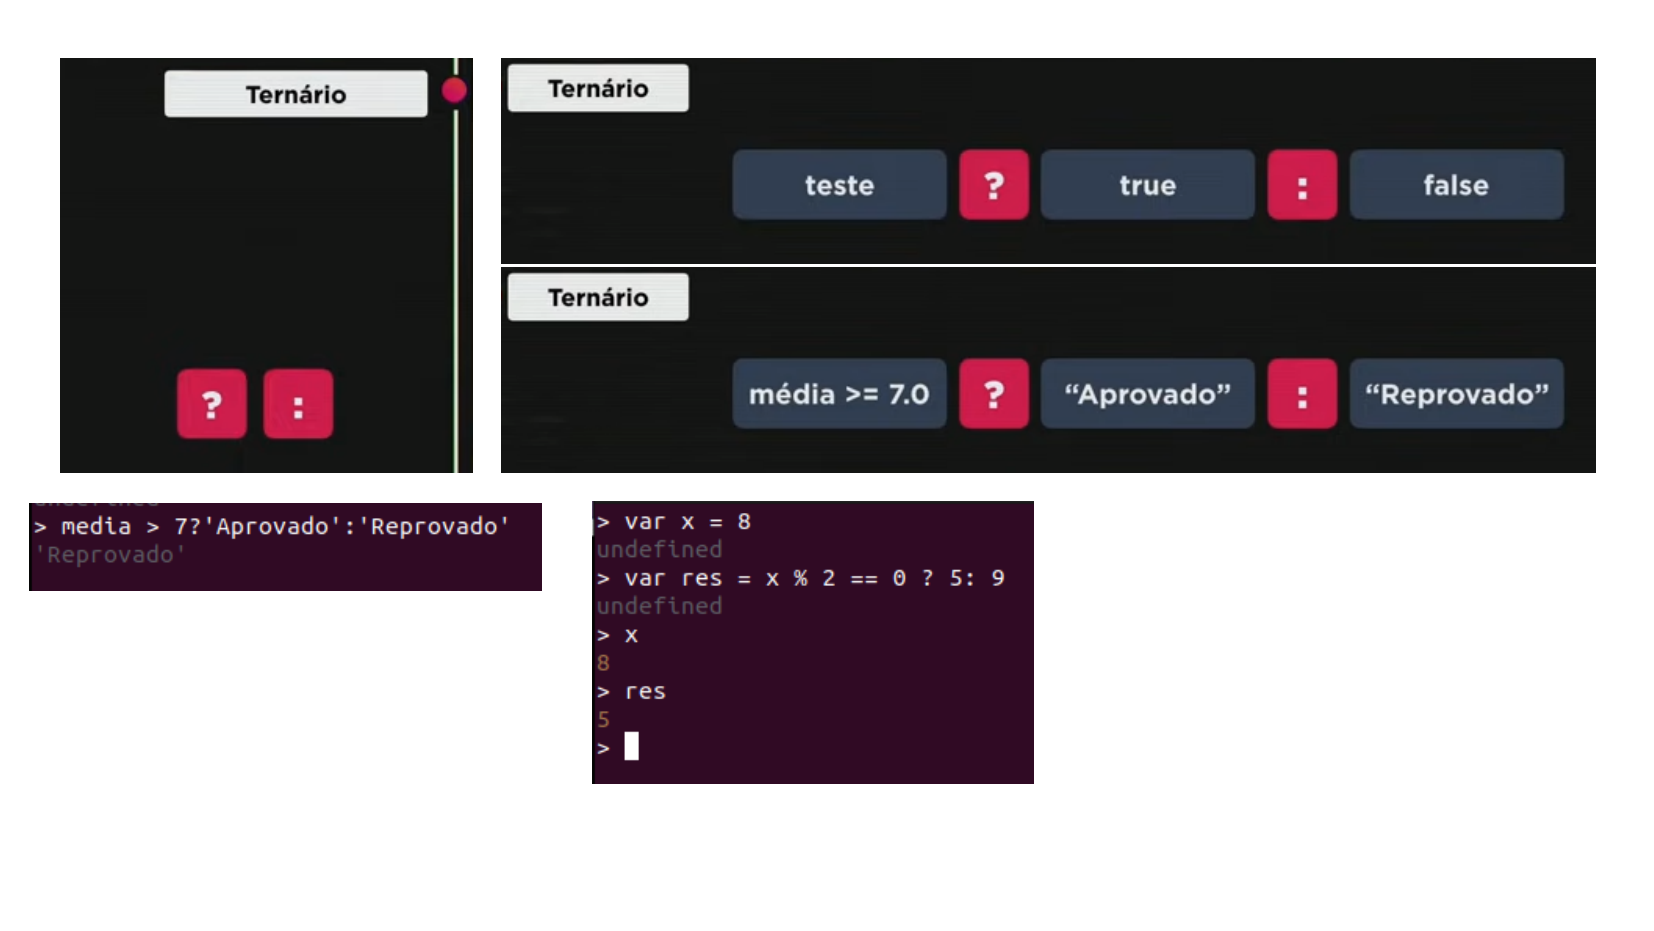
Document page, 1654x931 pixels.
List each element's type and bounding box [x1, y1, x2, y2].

picture [501, 58, 1596, 264]
picture [60, 58, 473, 473]
picture [29, 503, 542, 591]
picture [592, 501, 1034, 784]
picture [501, 267, 1596, 473]
